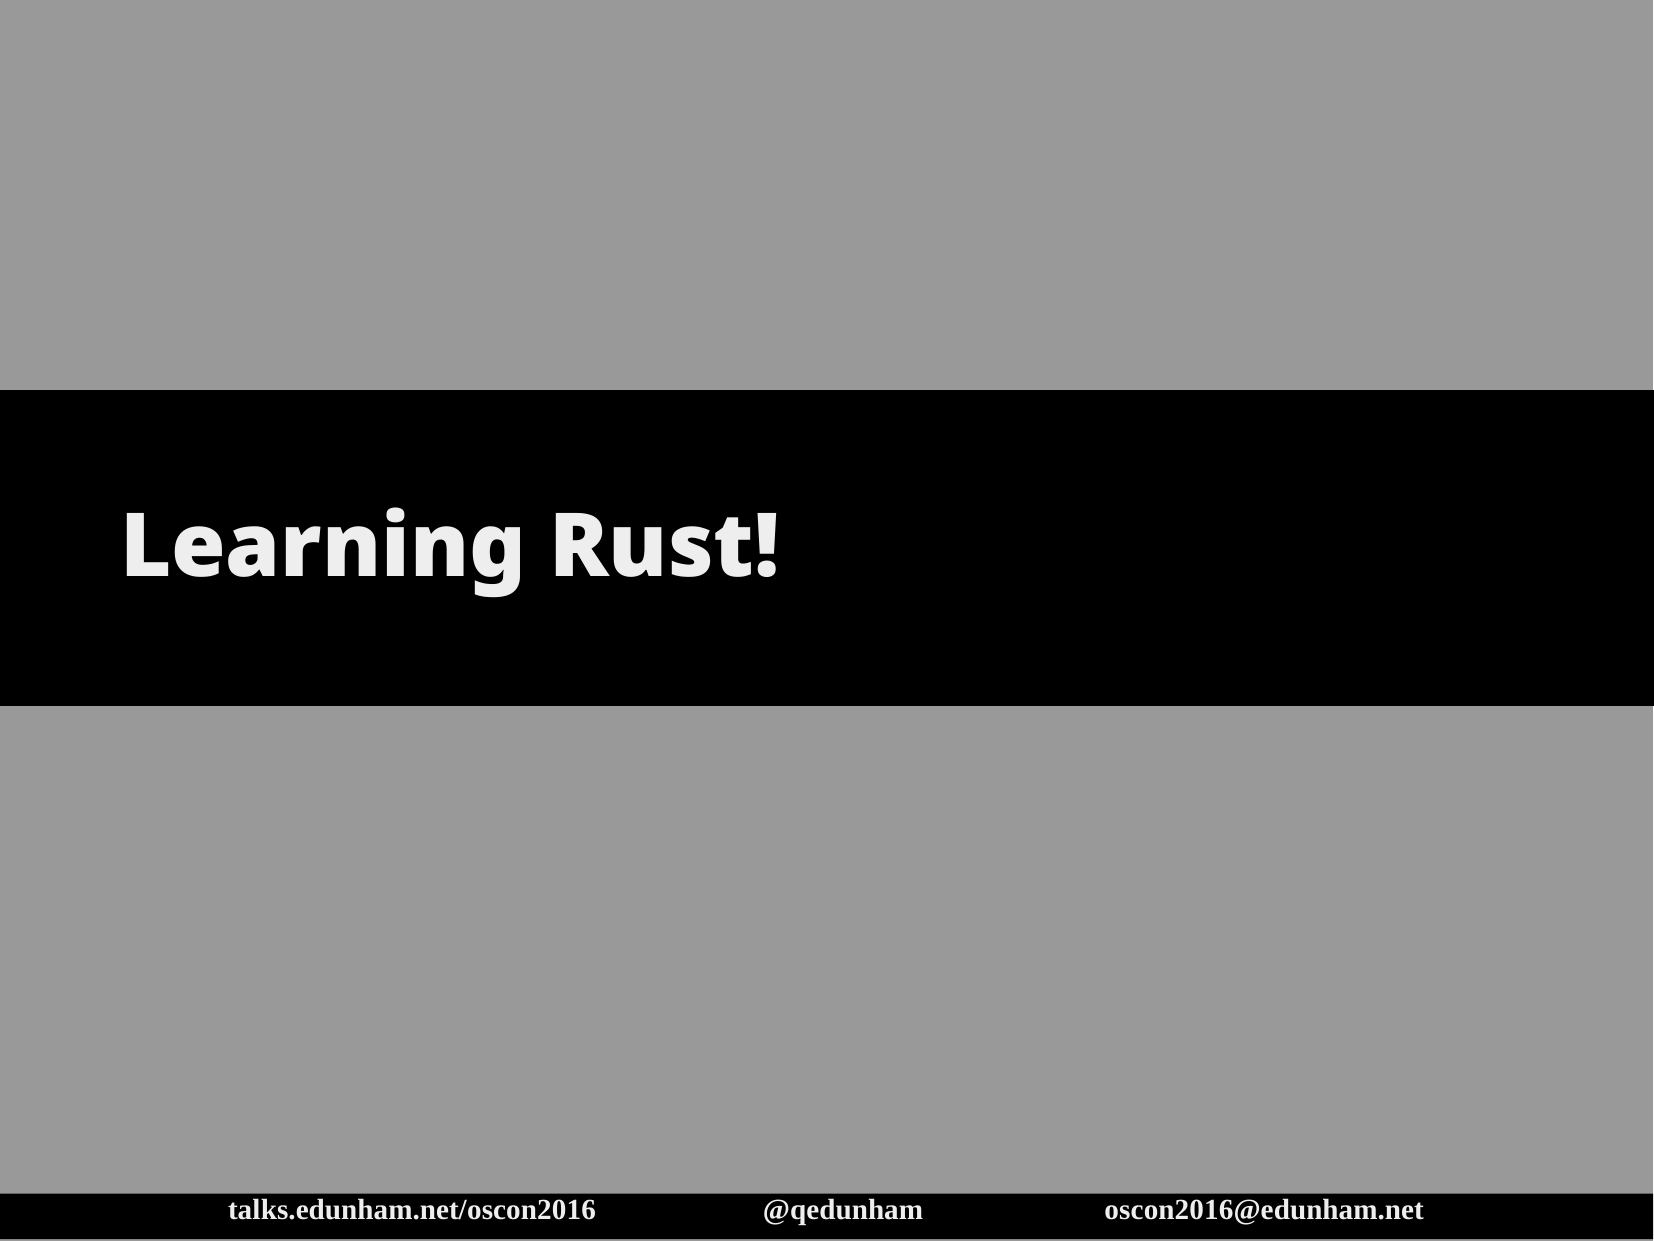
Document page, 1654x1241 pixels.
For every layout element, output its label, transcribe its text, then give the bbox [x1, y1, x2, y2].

title Learning Rust! [119, 423, 1525, 661]
